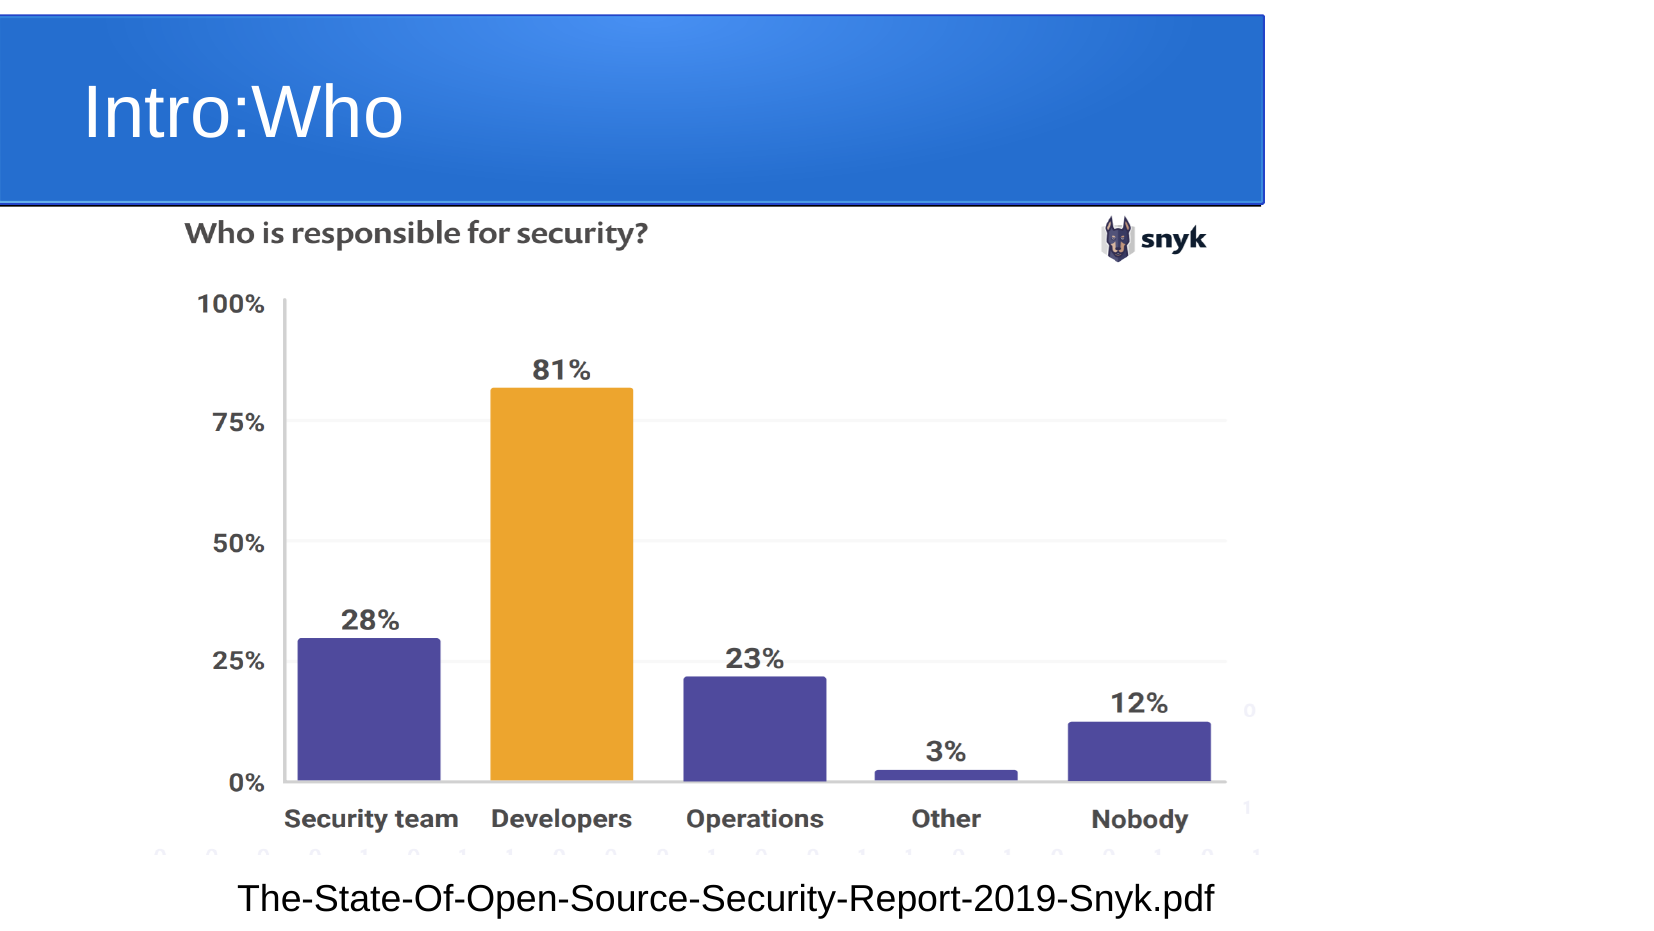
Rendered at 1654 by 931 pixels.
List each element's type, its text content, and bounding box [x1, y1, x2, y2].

text_box The-State-Of-Open-Source-Security-Report-2019-Snyk.pdf [222, 870, 1231, 927]
title Intro:Who [82, 35, 1235, 189]
picture [150, 209, 1273, 855]
